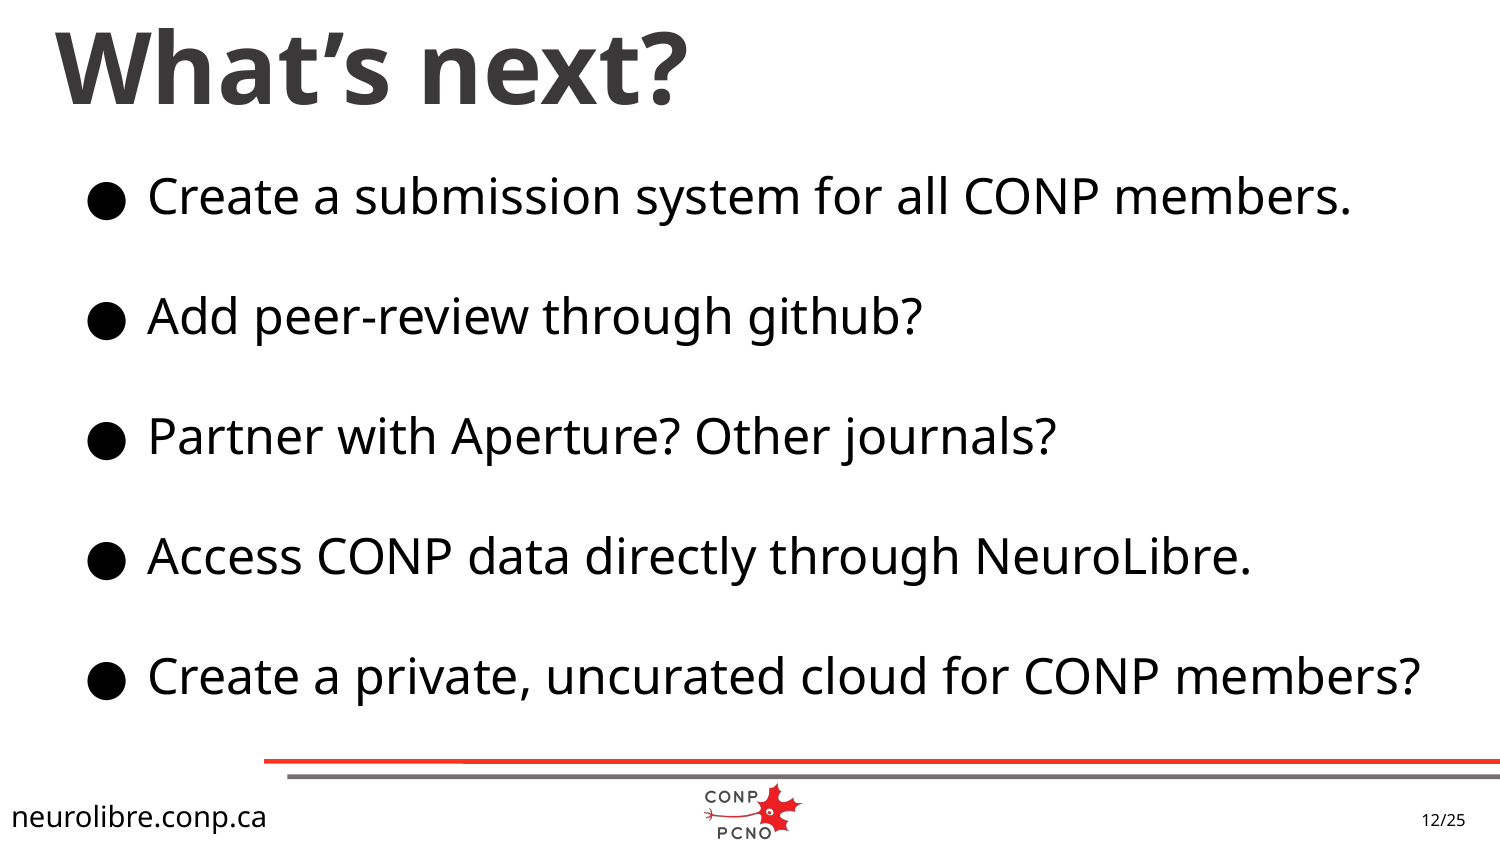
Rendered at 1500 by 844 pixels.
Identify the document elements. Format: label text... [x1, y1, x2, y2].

title What’s next? [43, 48, 1442, 132]
text_box neurolibre.conp.ca [0, 783, 681, 834]
text_box Create a submission system for all CONP members. Add peer-review through github? Partner with Aperture? Other journals? Access CONP data directly through NeuroLibre. Create a private, uncurated cloud for CONP members? [57, 149, 1500, 744]
picture [697, 781, 805, 840]
slide_number <number>/25 [1139, 798, 1477, 844]
